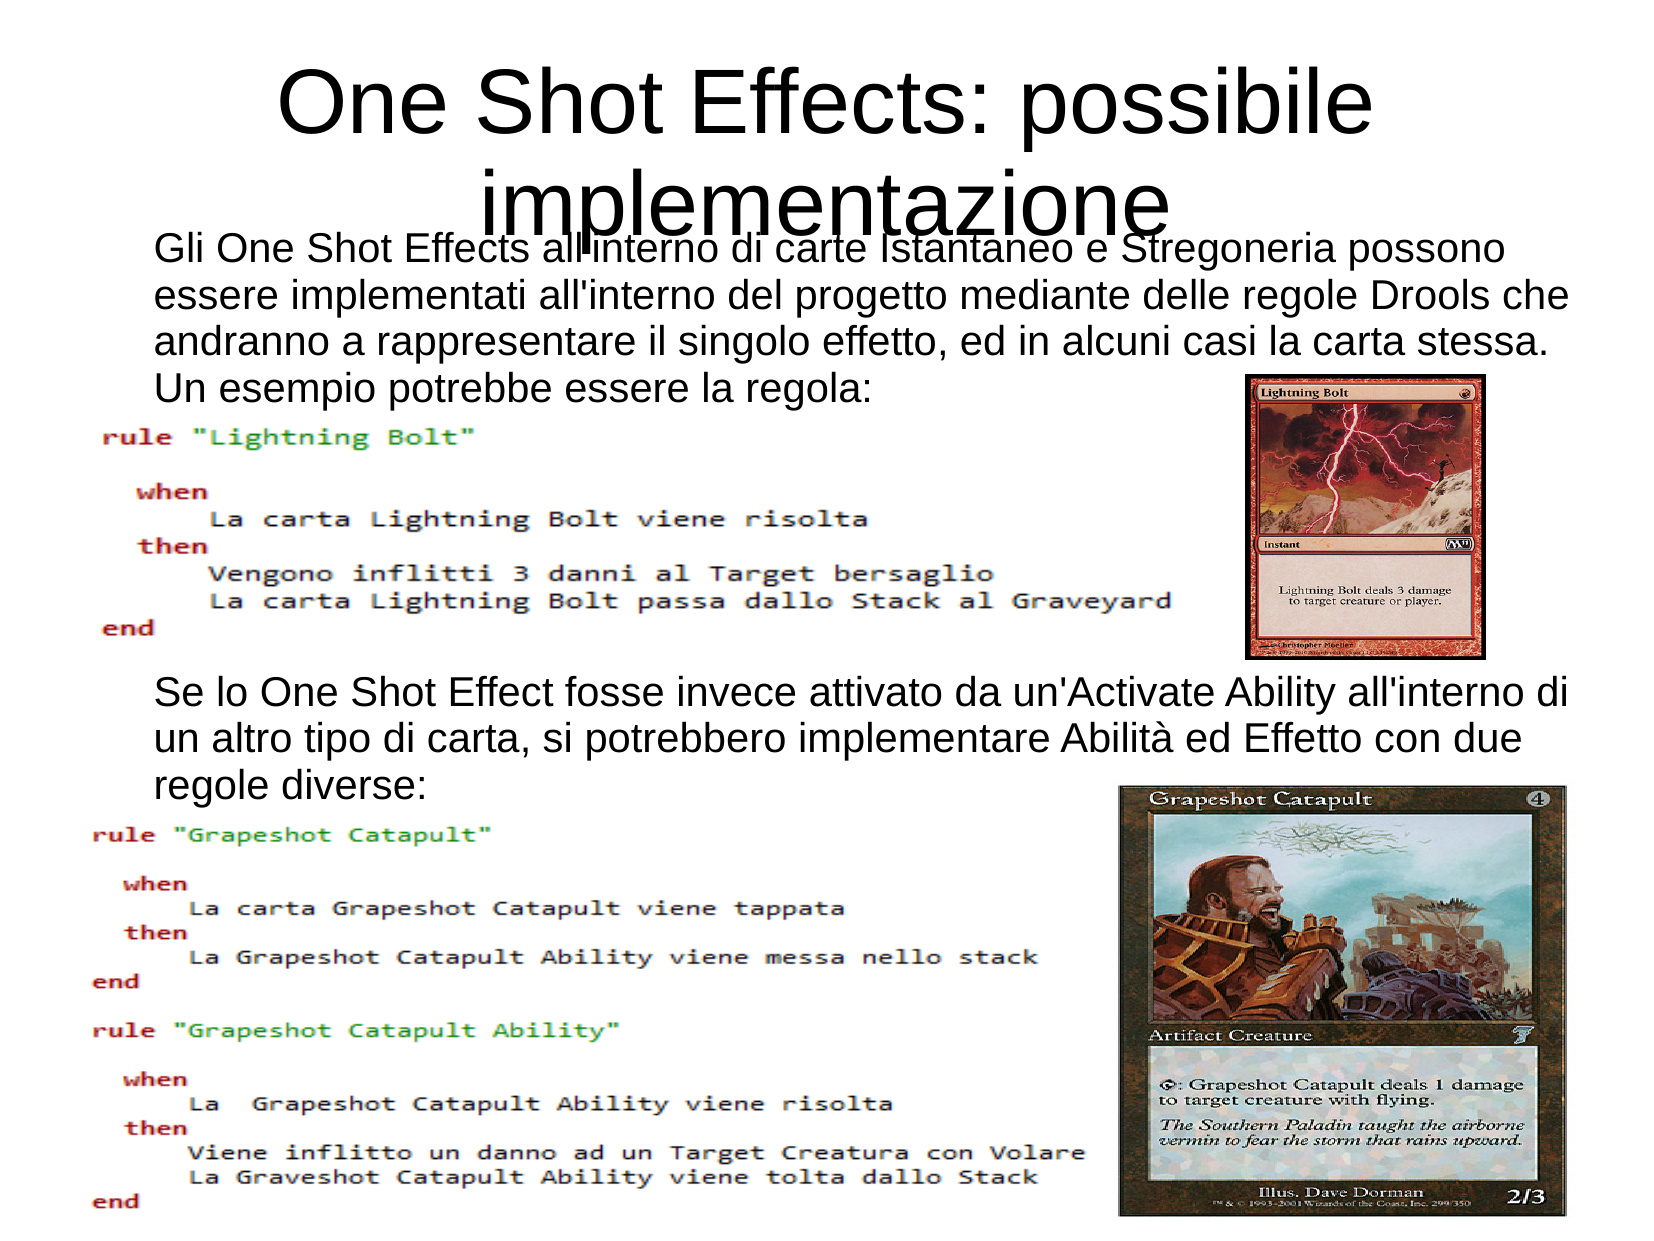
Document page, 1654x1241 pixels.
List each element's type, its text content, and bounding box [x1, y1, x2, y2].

picture [97, 425, 1186, 646]
title One Shot Effects: possibile implementazione [82, 49, 1571, 225]
picture [1245, 374, 1486, 661]
picture [1110, 779, 1576, 1222]
list Gli One Shot Effects all'interno di carte Istantaneo e Stregoneria possono essere implementati all'interno del progetto mediante delle regole Drools che andranno a rappresentare il singolo effetto, ed in alcuni casi la carta stessa. Un esempio potrebbe essere la regola: Se lo One Shot Effect fosse invece attivato da un'Activate Ability all'interno di un altro tipo di carta, si potrebbero implementare Abilità ed Effetto con due regole diverse: [82, 225, 1571, 945]
picture [90, 824, 1096, 1216]
